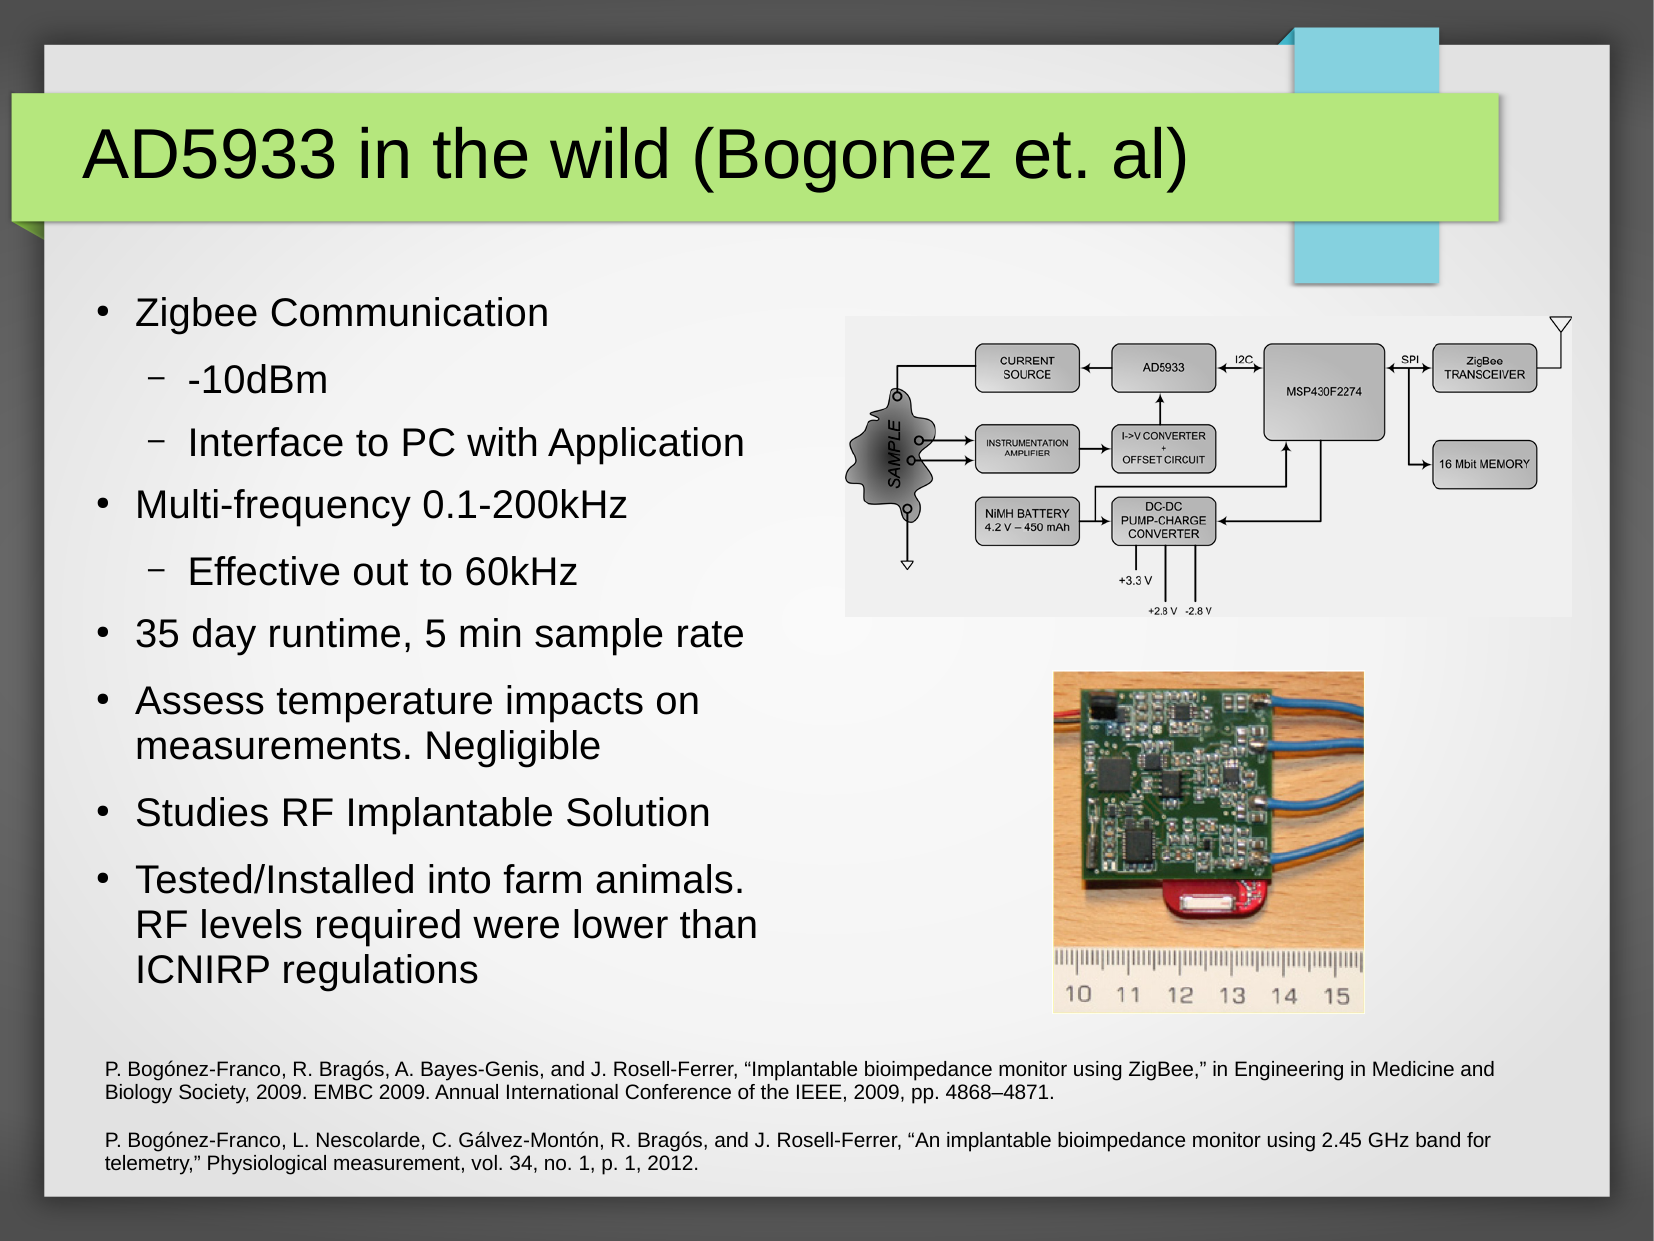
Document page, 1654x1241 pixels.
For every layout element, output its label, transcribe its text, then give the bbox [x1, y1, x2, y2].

picture [0, 0, 1654, 1241]
list Zigbee Communication -10dBm Interface to PC with Application Multi-frequency 0.1-200kHz Effective out to 60kHz 35 day runtime, 5 min sample rate Assess temperature impacts on measurements. Negligible Studies RF Implantable Solution Tested/Installed into farm animals. RF levels required were lower than ICNIRP regulations [82, 290, 809, 1010]
text_box P. Bogónez-Franco, R. Bragós, A. Bayes-Genis, and J. Rosell-Ferrer, “Implantable bioimpedance monitor using ZigBee,” in Engineering in Medicine and Biology Society, 2009. EMBC 2009. Annual International Conference of the IEEE, 2009, pp. 4868–4871. P. Bogónez-Franco, L. Nescolarde, C. Gálvez-Montón, R. Bragós, and J. Rosell-Ferrer, “An implantable bioimpedance monitor using 2.45 GHz band for telemetry,” Physiological measurement, vol. 34, no. 1, p. 1, 2012. [90, 1050, 1579, 1231]
title AD5933 in the wild (Bogonez et. al) [82, 94, 1264, 213]
